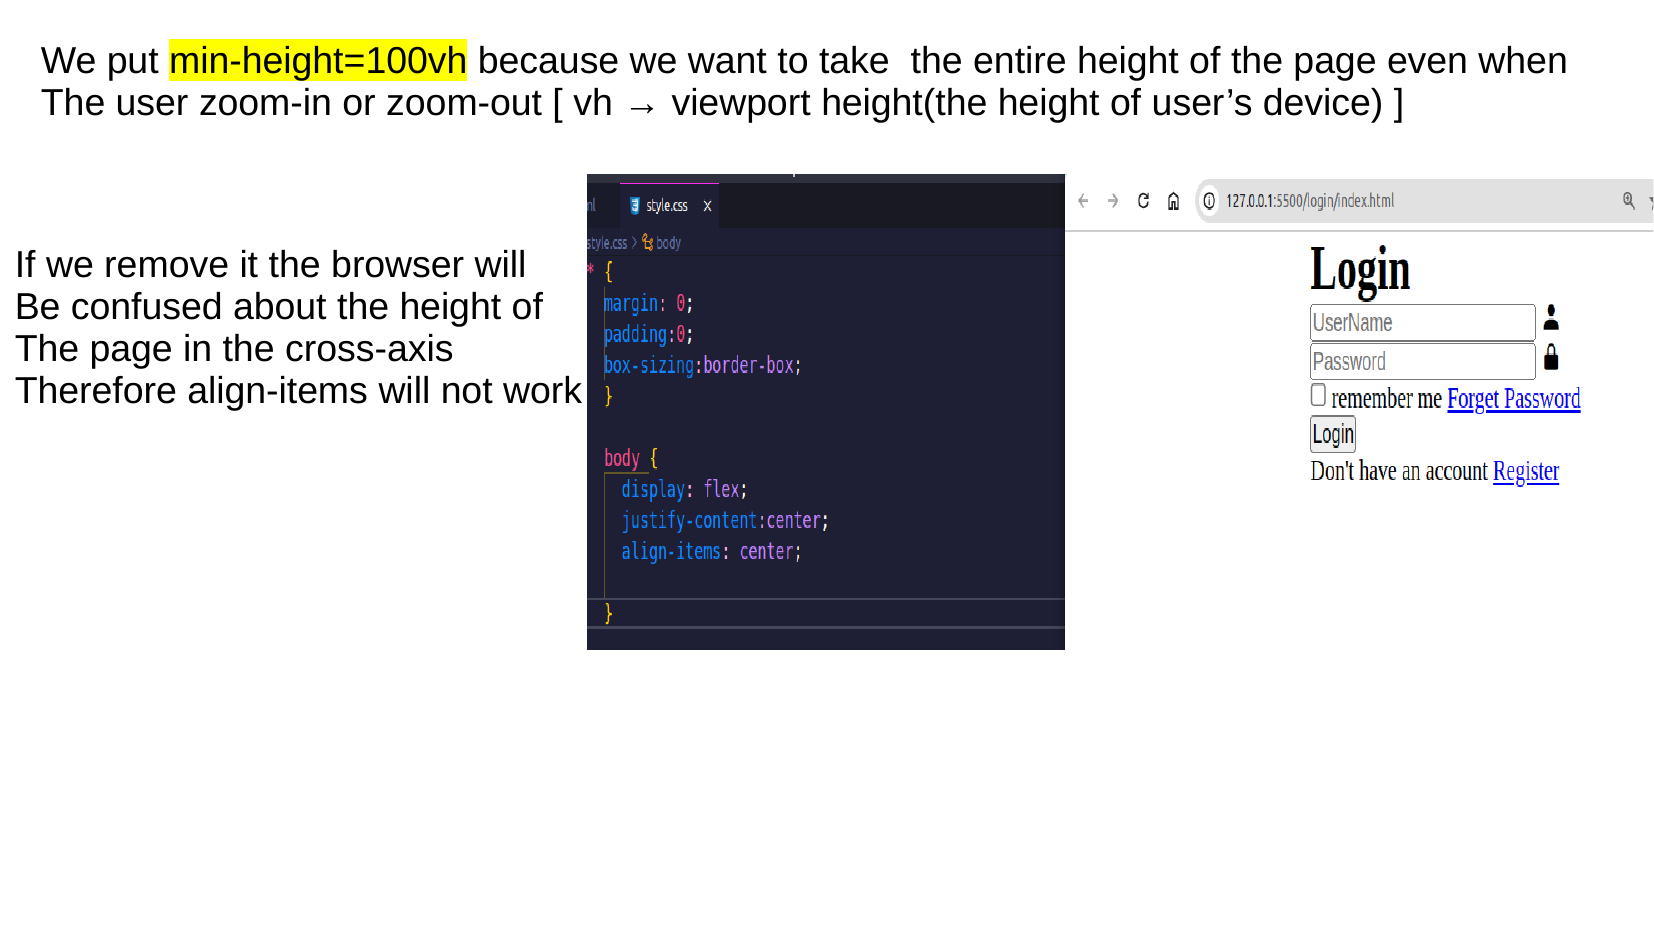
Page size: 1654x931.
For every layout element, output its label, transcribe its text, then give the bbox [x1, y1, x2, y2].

text_box If we remove it the browser will Be confused about the height of The page in the cross-axis Therefore align-items will not work [0, 236, 598, 419]
text_box We put min-height=100vh because we want to take the entire height of the page even when The user zoom-in or zoom-out [ vh → viewport height(the height of user’s device) ] [25, 31, 1621, 178]
picture [587, 174, 1654, 650]
